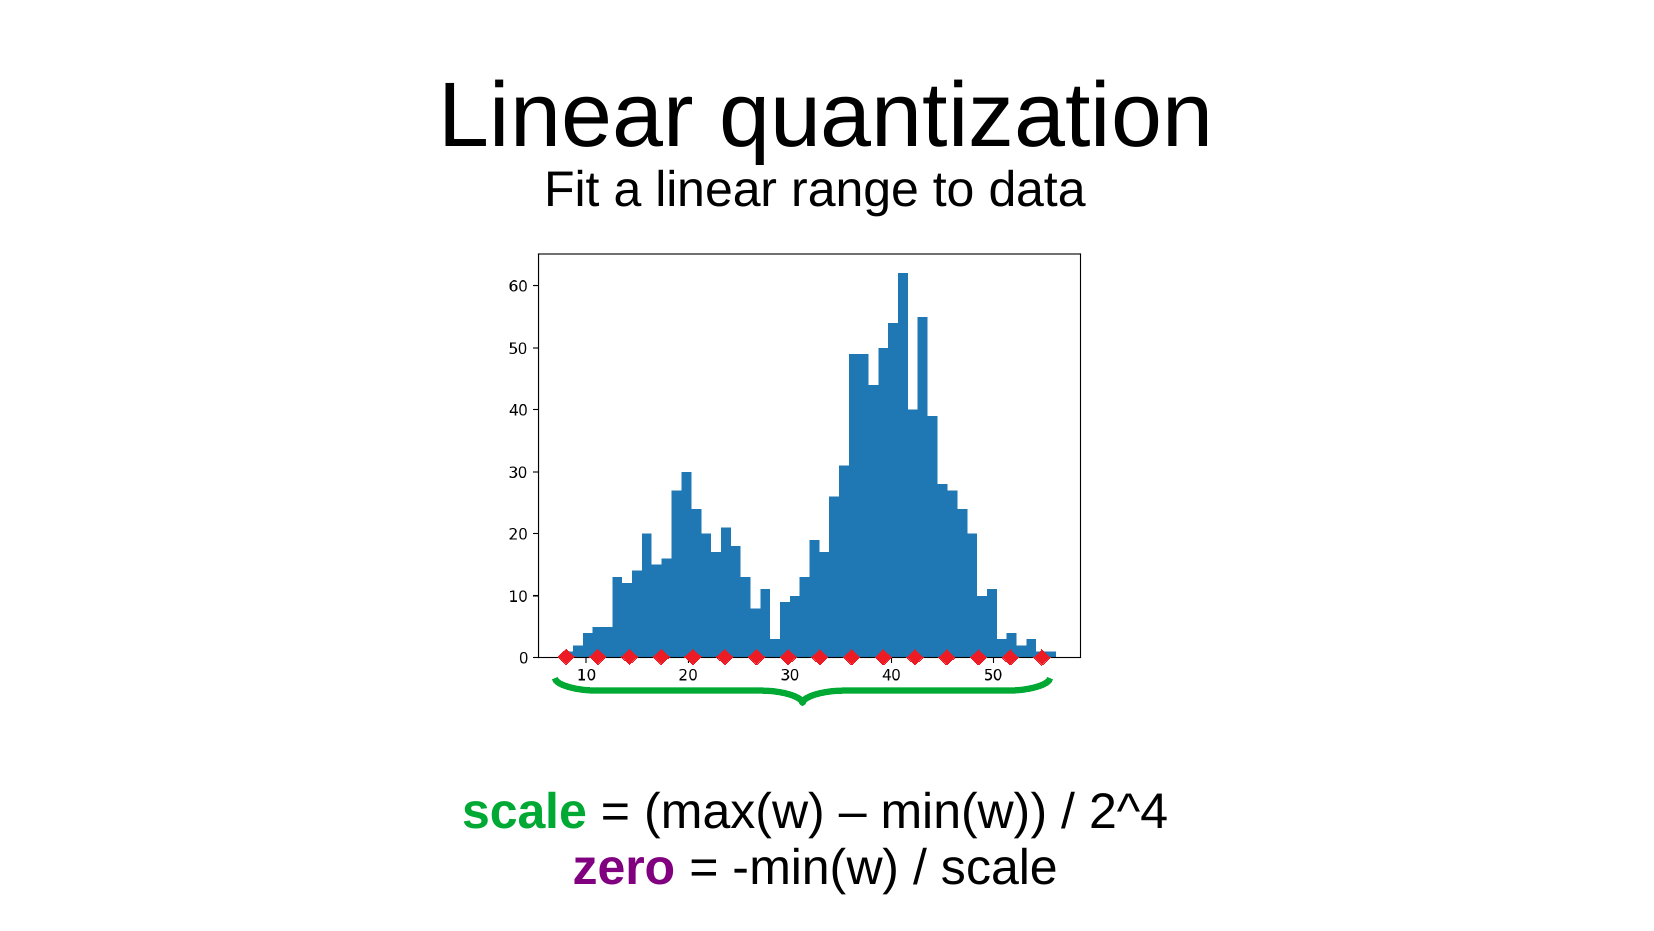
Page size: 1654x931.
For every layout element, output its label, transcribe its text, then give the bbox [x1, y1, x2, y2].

subtitle Fit a linear range to data [419, 152, 1211, 226]
text_box [1002, 649, 1019, 665]
text_box [716, 649, 733, 665]
text_box [621, 649, 638, 665]
text_box [843, 649, 860, 665]
text_box [811, 649, 828, 665]
text_box [748, 649, 765, 665]
text_box scale = (max(w) – min(w)) / 2^4 zero = -min(w) / scale [419, 783, 1211, 895]
text_box [970, 649, 987, 665]
title Linear quantization [82, 37, 1571, 193]
text_box [653, 649, 670, 665]
picture [451, 226, 1150, 715]
text_box [906, 649, 924, 665]
text_box [684, 649, 702, 665]
text_box [589, 649, 606, 665]
text_box [1033, 649, 1051, 666]
text_box [875, 649, 892, 665]
text_box [938, 649, 955, 665]
text_box [780, 649, 797, 665]
text_box [558, 649, 575, 665]
